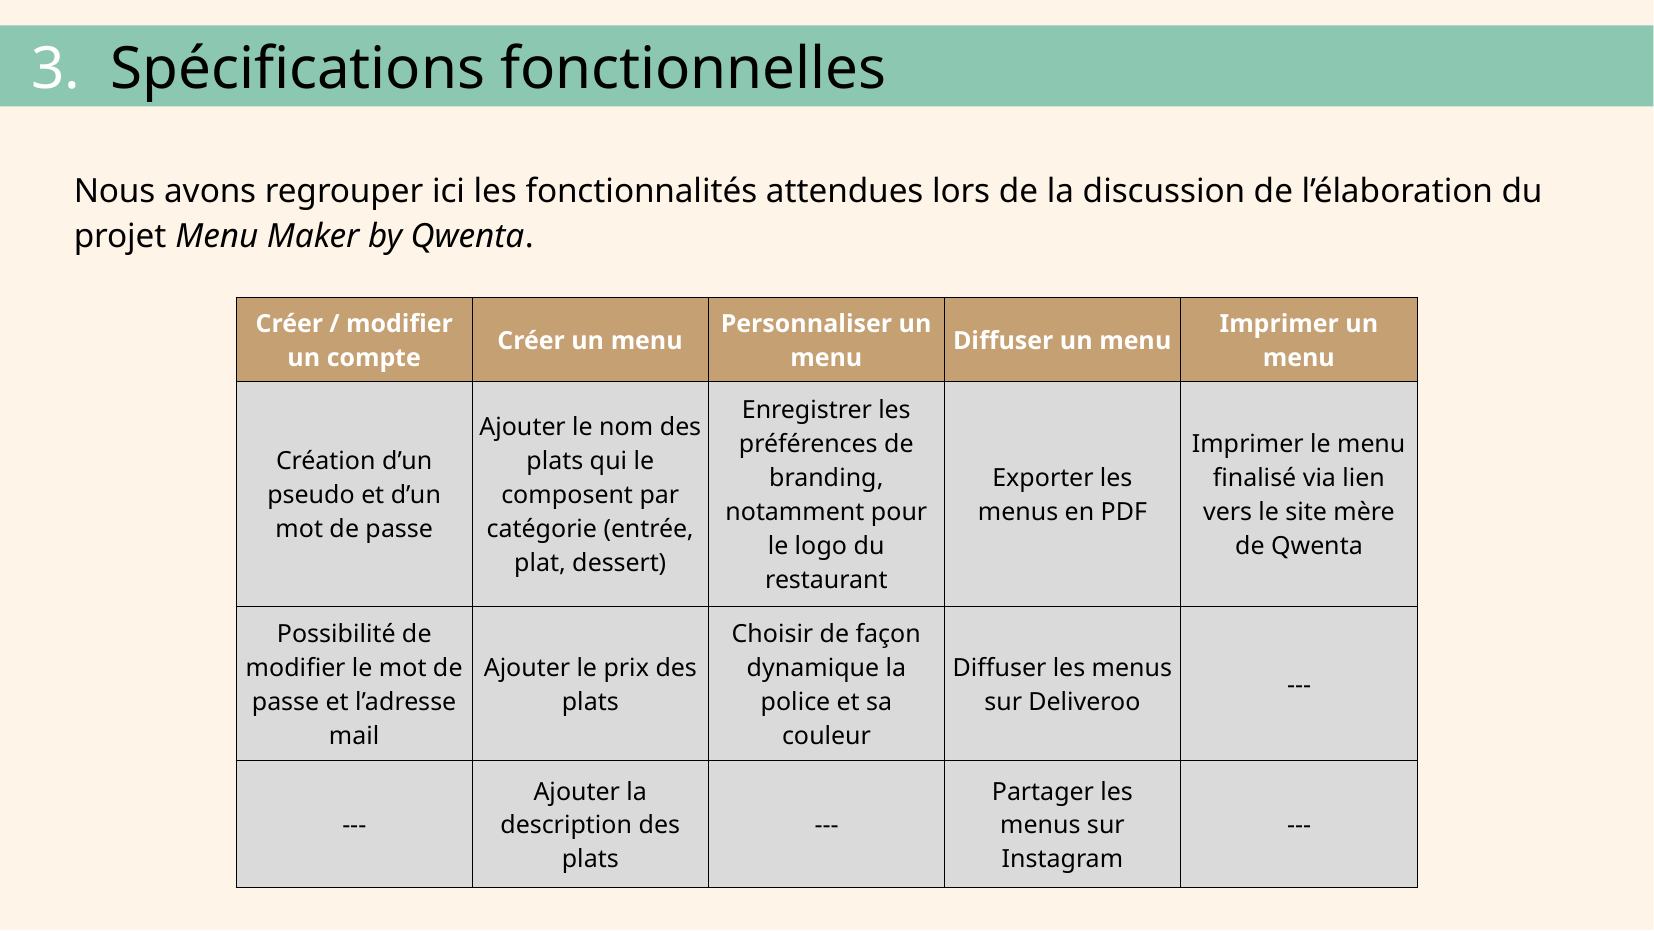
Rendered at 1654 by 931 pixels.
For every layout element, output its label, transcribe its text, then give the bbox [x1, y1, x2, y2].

table_header Créer un menu [473, 298, 708, 381]
table_cell Exporter les menus en PDF [945, 382, 1180, 606]
table_cell Ajouter la description des plats [473, 761, 708, 887]
table_cell Enregistrer les préférences de branding, notamment pour le logo du restaurant [709, 382, 944, 606]
table_cell Choisir de façon dynamique la police et sa couleur [709, 607, 944, 760]
table_cell --- [237, 761, 472, 887]
table_cell Ajouter le nom des plats qui le composent par catégorie (entrée, plat, dessert) [473, 382, 708, 606]
table_header Personnaliser un menu [709, 298, 944, 381]
table_cell --- [1181, 607, 1417, 760]
table_cell Création d’un pseudo et d’un mot de passe [237, 382, 472, 606]
table_header Imprimer un menu [1181, 298, 1417, 381]
title 3. Spécifications fonctionnelles [0, 25, 1654, 107]
table_cell Imprimer le menu finalisé via lien vers le site mère de Qwenta [1181, 382, 1417, 606]
table_cell Partager les menus sur Instagram [945, 761, 1180, 887]
text_box Nous avons regrouper ici les fonctionnalités attendues lors de la discussion de l’élaboration du projet Menu Maker by Qwenta. [59, 159, 1595, 278]
table_header Diffuser un menu [945, 298, 1180, 381]
table_header Créer / modifier un compte [237, 298, 472, 381]
table_cell Ajouter le prix des plats [473, 607, 708, 760]
table_cell --- [709, 761, 944, 887]
table_cell --- [1181, 761, 1417, 887]
table_cell Diffuser les menus sur Deliveroo [945, 607, 1180, 760]
table_cell Possibilité de modifier le mot de passe et l’adresse mail [237, 607, 472, 760]
